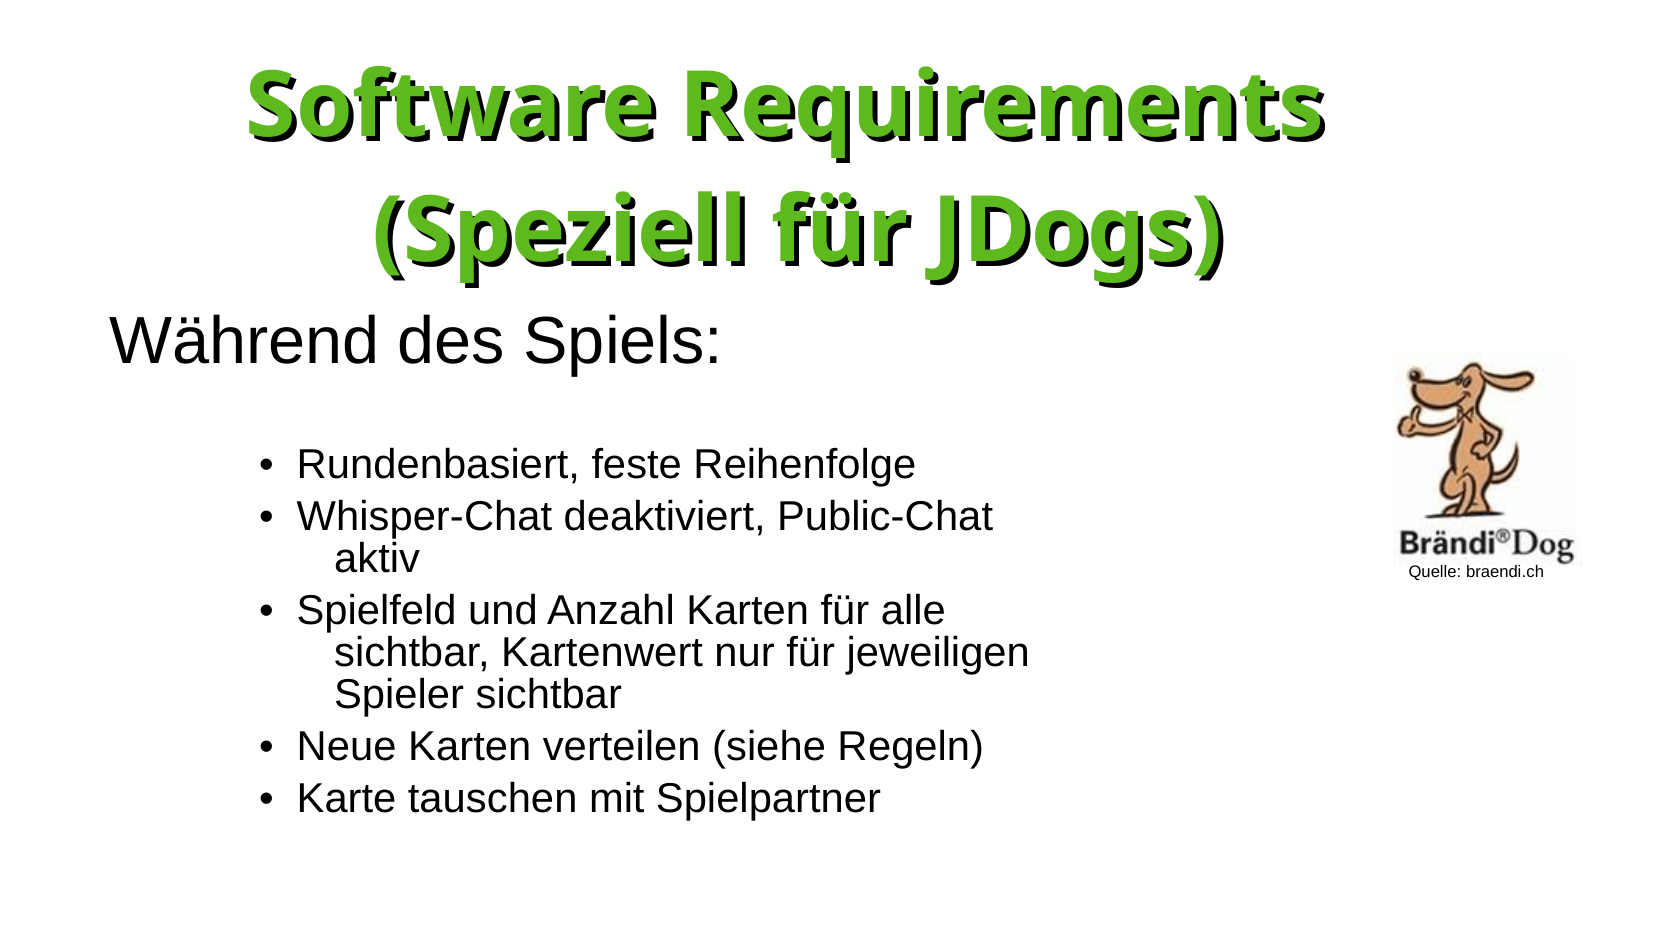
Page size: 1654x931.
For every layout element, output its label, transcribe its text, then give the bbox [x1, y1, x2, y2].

text_box Während des Spiels: Rundenbasiert, feste Reihenfolge Whisper-Chat deaktiviert, Public-Chat aktiv Spielfeld und Anzahl Karten für alle sichtbar, Kartenwert nur für jeweiligen Spieler sichtbar Neue Karten verteilen (siehe Regeln) Karte tauschen mit Spielpartner [94, 295, 1099, 829]
text_box Quelle: braendi.ch [1393, 555, 1607, 589]
picture [1294, 352, 1654, 578]
title Software Requirements (Speziell für JDogs) [47, 59, 1548, 269]
